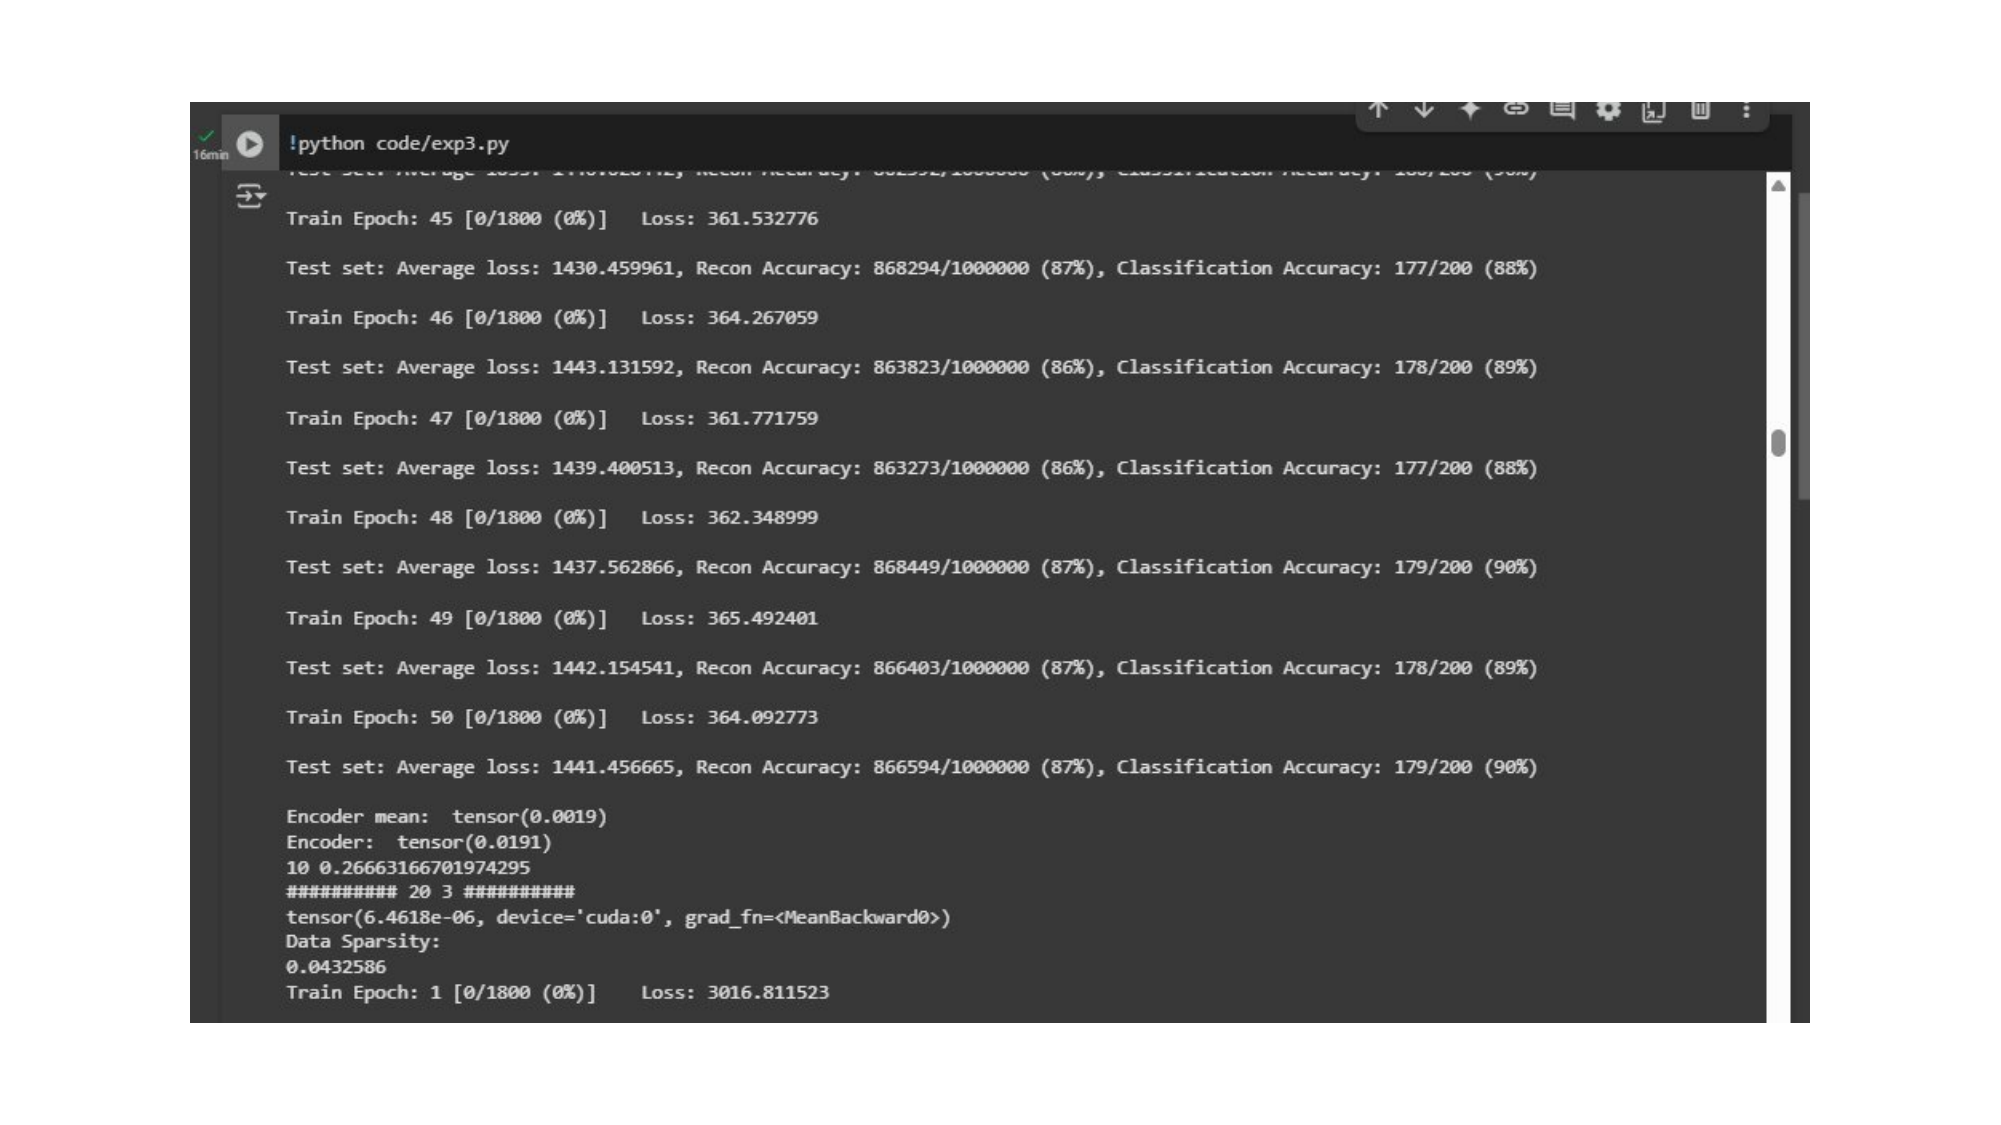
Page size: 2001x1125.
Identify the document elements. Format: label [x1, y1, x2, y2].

picture [190, 102, 1810, 1023]
